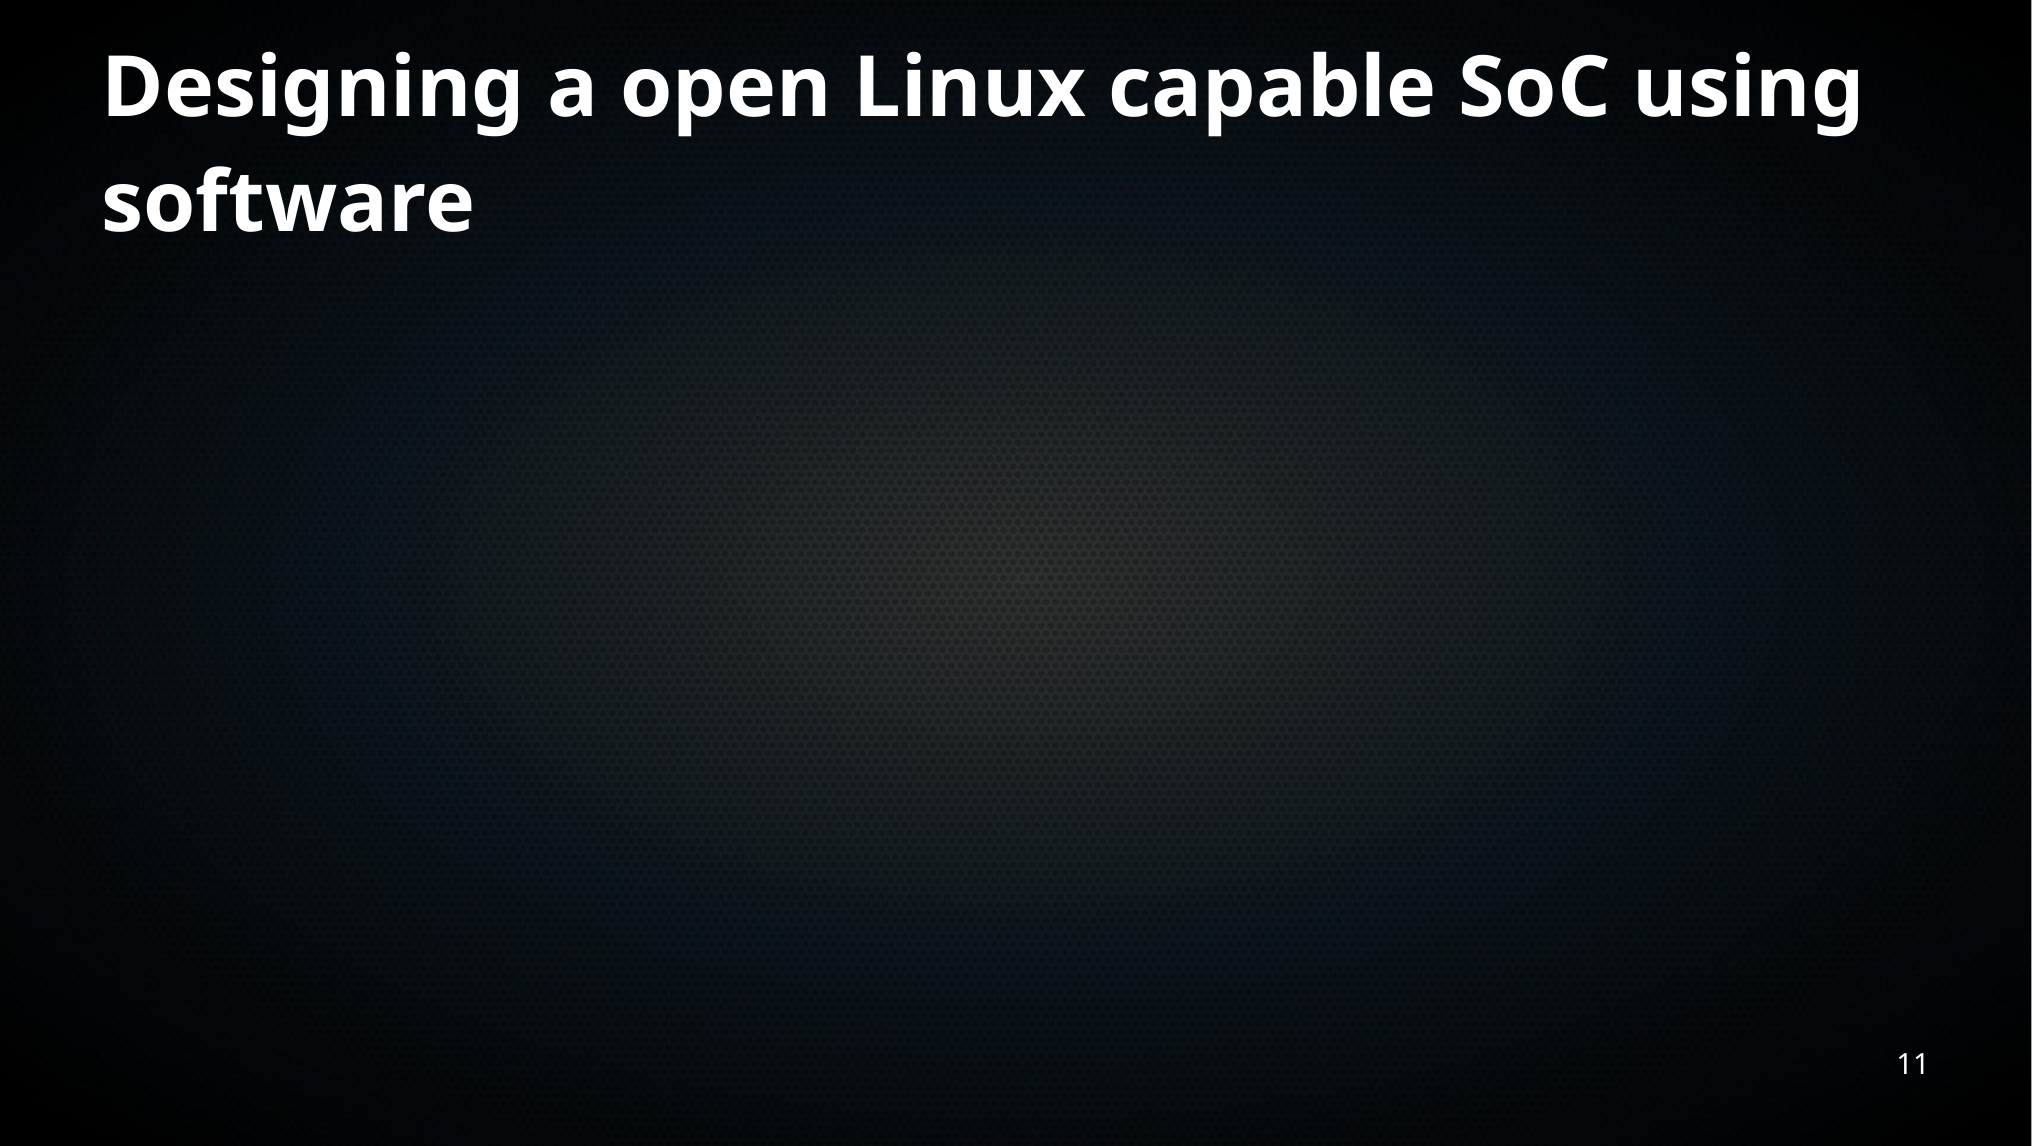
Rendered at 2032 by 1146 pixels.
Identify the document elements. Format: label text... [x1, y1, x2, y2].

title Designing a open Linux capable SoC using software [101, 42, 1930, 240]
picture [0, 0, 2032, 1146]
